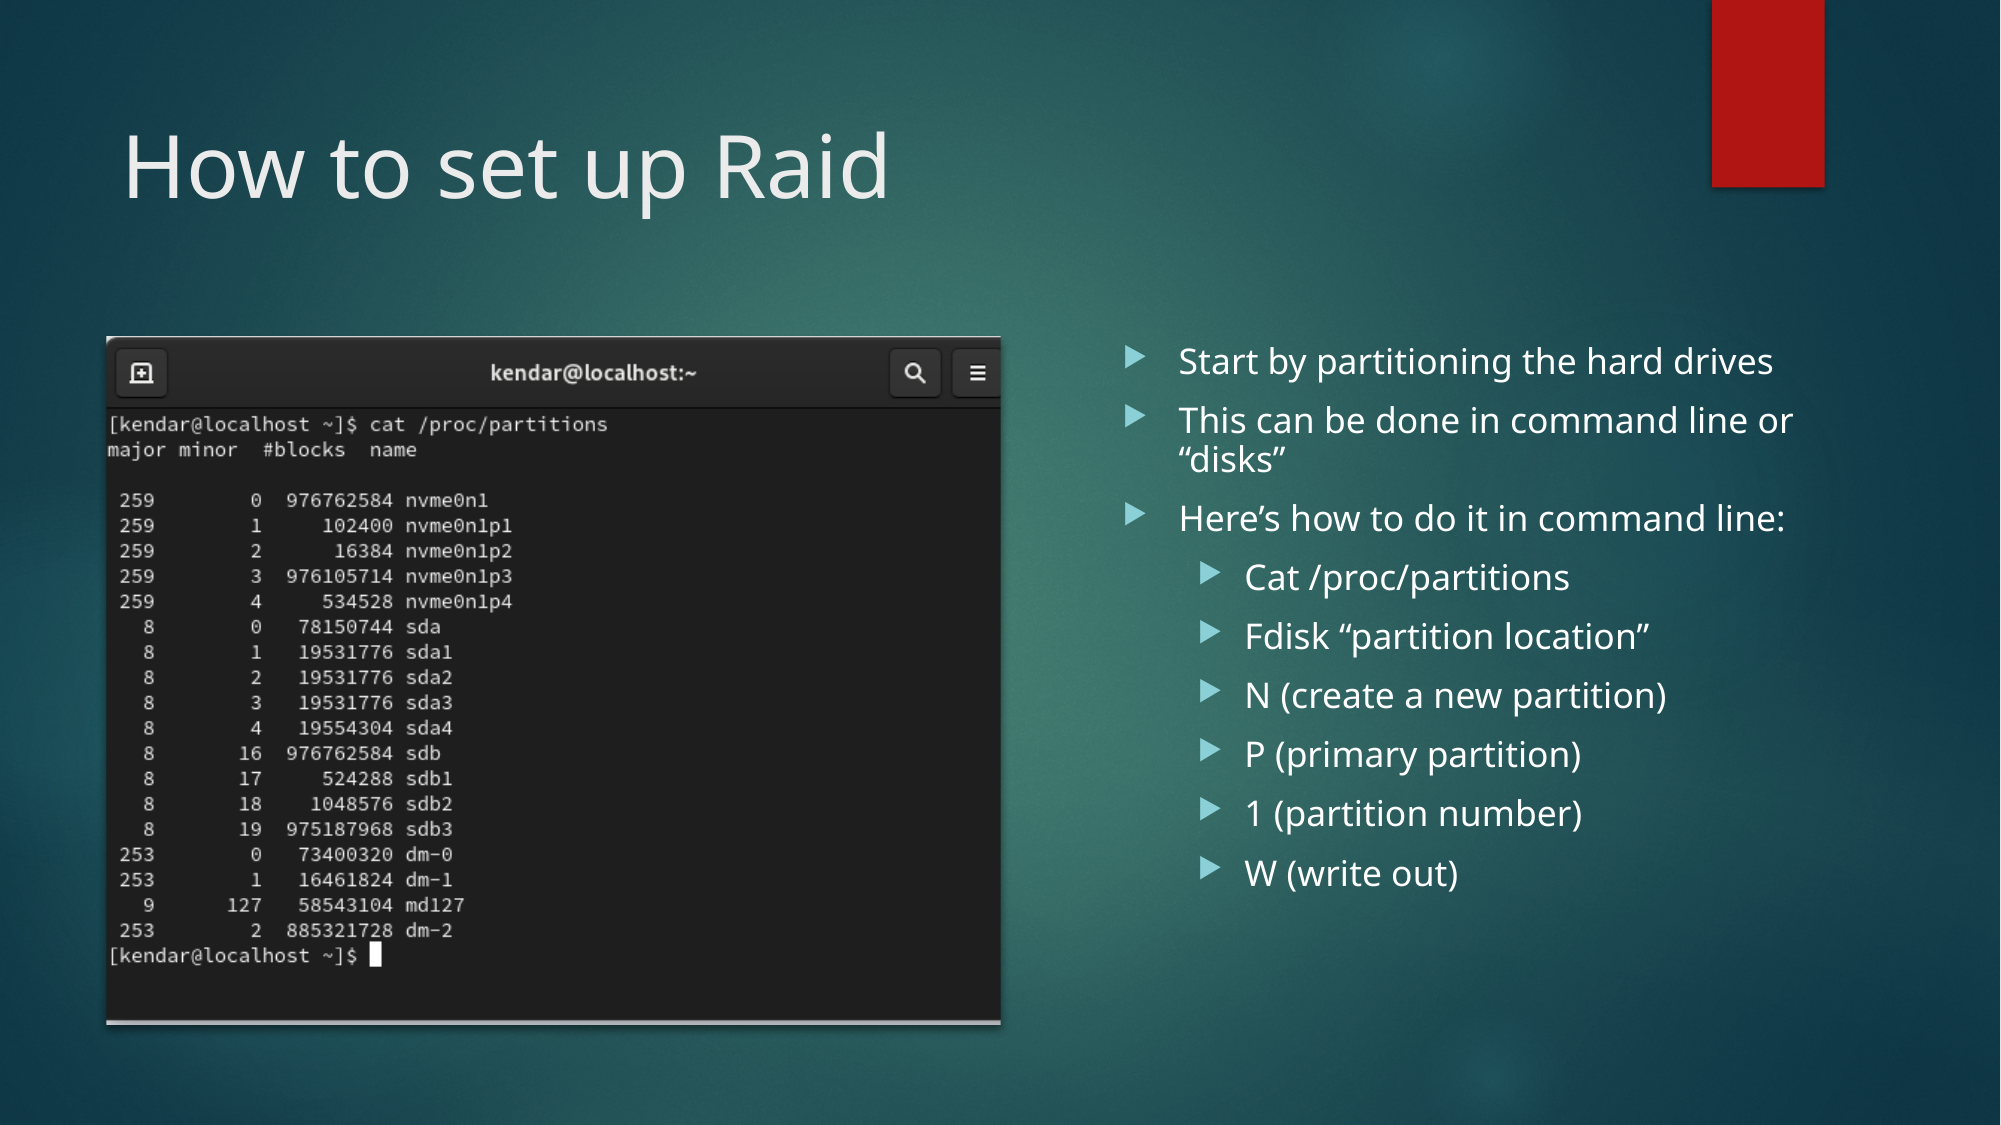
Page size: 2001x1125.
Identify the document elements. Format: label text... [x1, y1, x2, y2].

picture [0, 0, 2001, 1125]
title How to set up Raid [106, 103, 1625, 304]
list Start by partitioning the hard drives This can be done in command line or “disks” Here’s how to do it in command line: Cat /proc/partitions Fdisk “partition location” N (create a new partition) P (primary partition) 1 (partition number) W (write out) [1107, 336, 1820, 1025]
